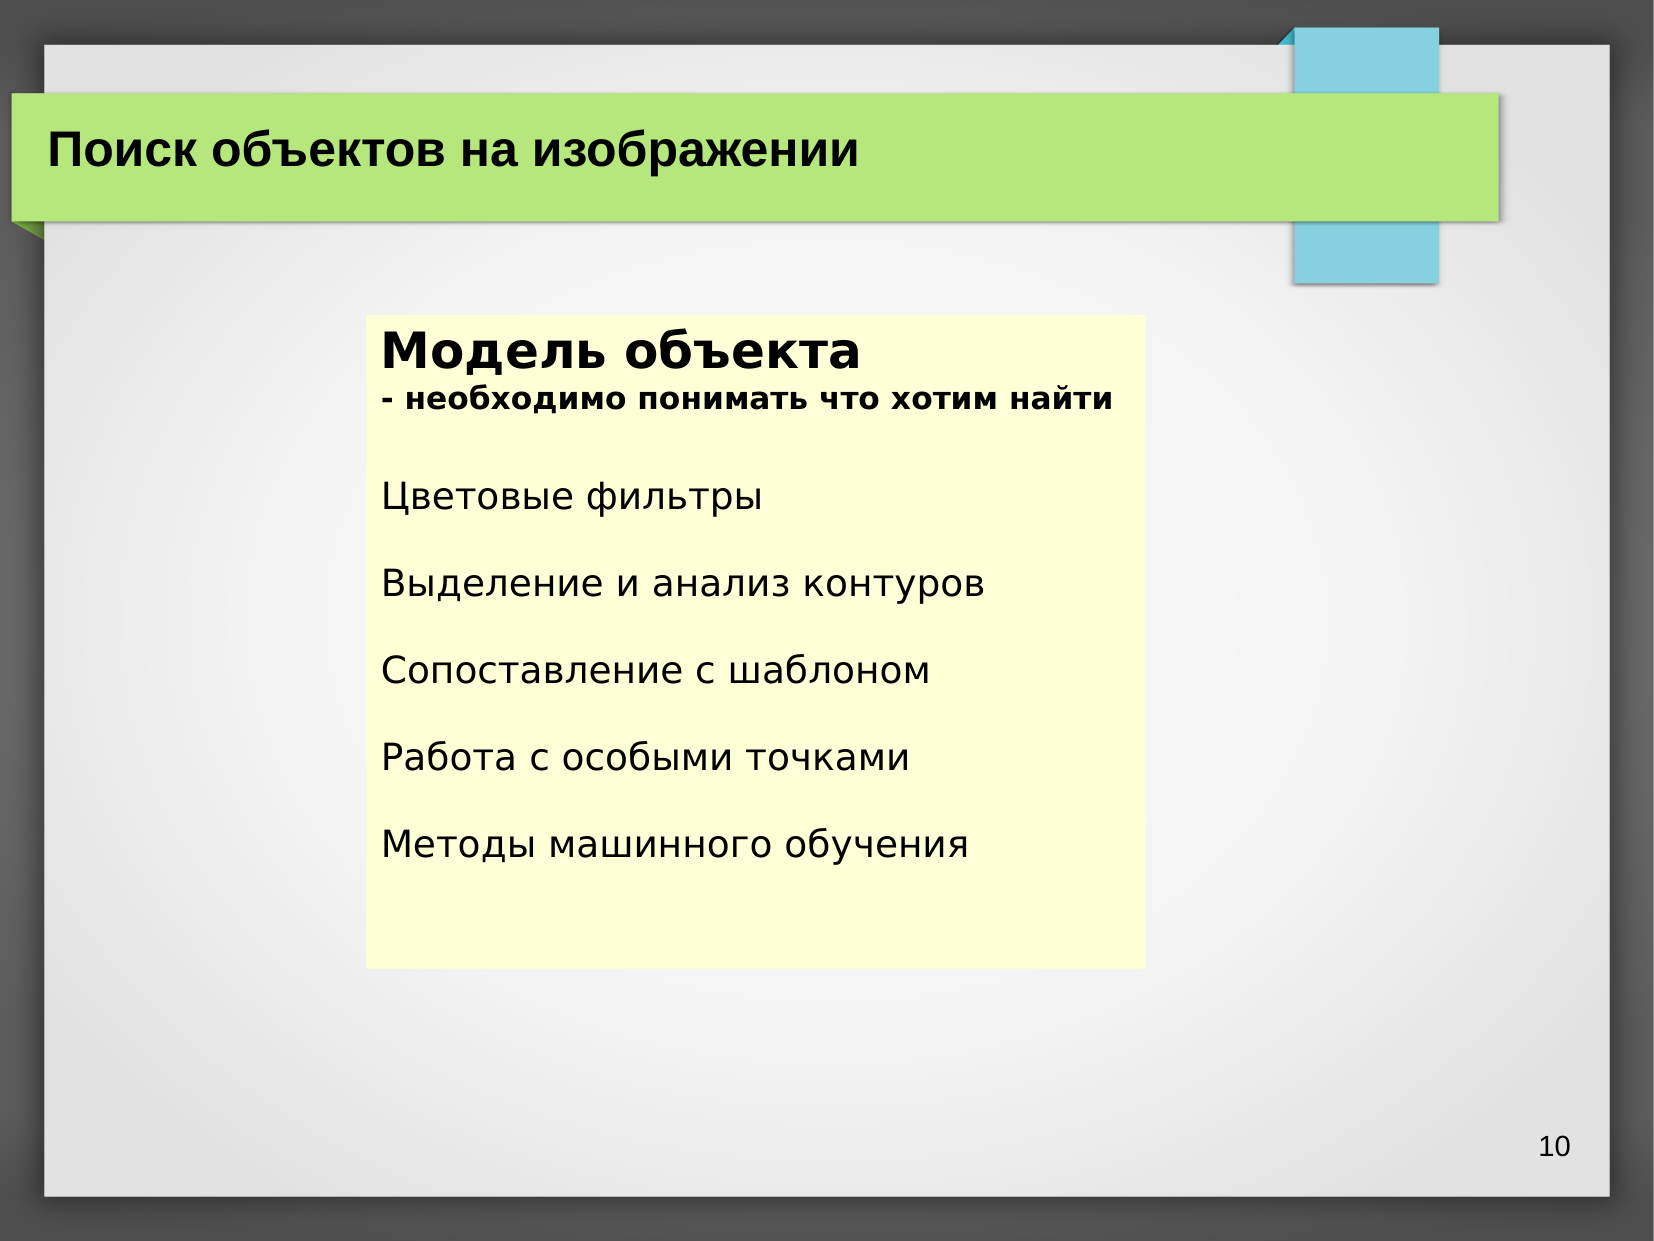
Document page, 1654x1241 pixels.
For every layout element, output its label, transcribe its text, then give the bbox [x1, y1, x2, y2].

text_box Модель объекта - необходимо понимать что хотим найти Цветовые фильтры Выделение и анализ контуров Сопоставление с шаблоном Работа с особыми точками Методы машинного обучения [366, 314, 1146, 969]
title Поиск объектов на изображении [47, 120, 1004, 177]
picture [0, 0, 1654, 1241]
